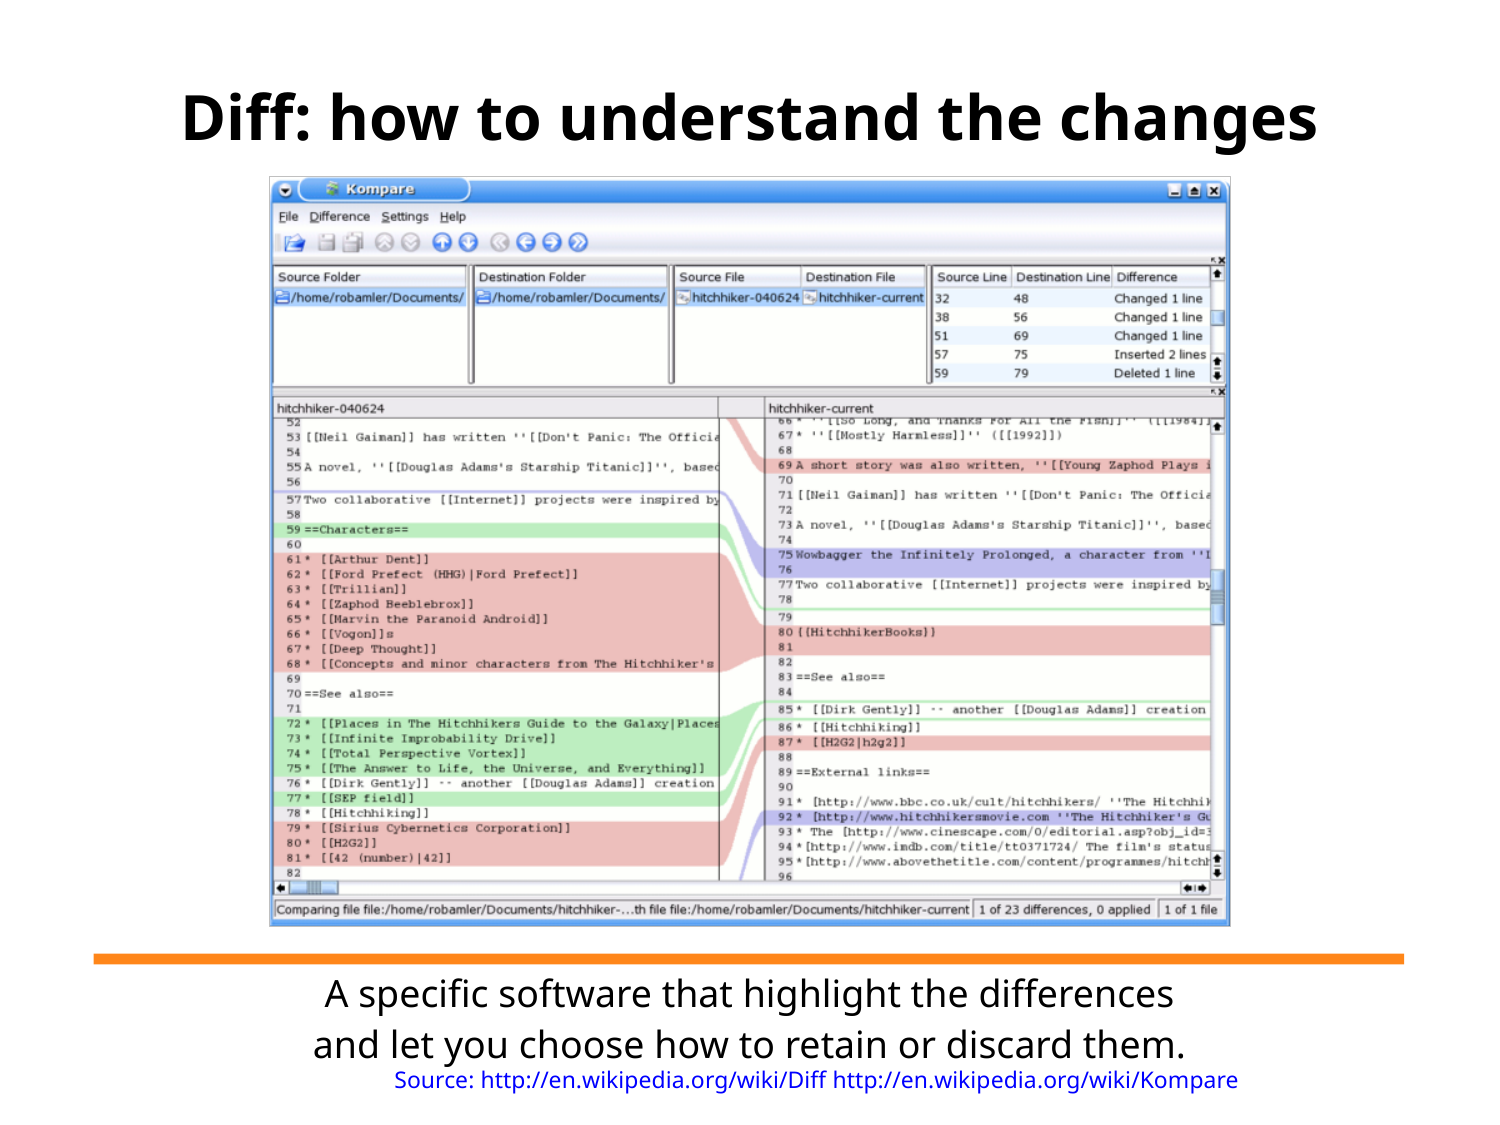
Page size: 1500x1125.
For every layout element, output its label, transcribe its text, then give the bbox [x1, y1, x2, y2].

picture [0, 0, 1500, 1125]
text_box A specific software that highlight the differences and let you choose how to retain or discard them. [282, 960, 1218, 1064]
text_box Source: http://en.wikipedia.org/wiki/Diff http://en.wikipedia.org/wiki/Kompare [379, 1056, 1121, 1098]
title Diff: how to understand the changes [75, 44, 1426, 188]
